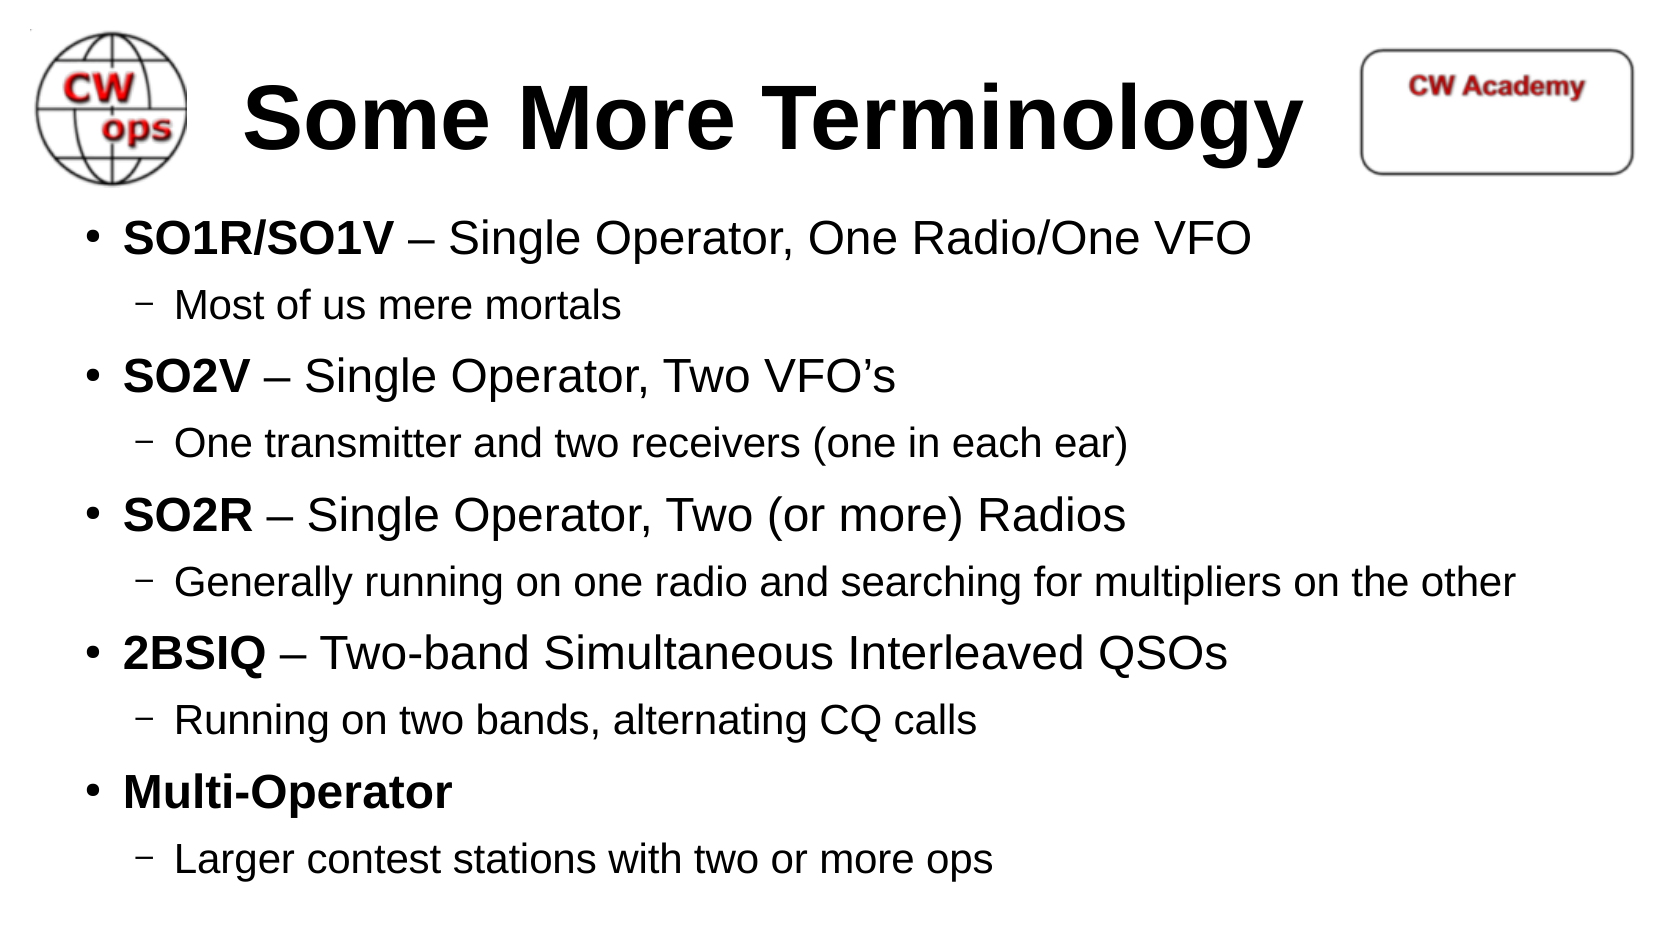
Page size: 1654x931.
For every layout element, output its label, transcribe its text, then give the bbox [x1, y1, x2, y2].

title Some More Terminology [30, 39, 1519, 196]
picture [1350, 37, 1640, 186]
picture [30, 29, 187, 39]
list SO1R/SO1V – Single Operator, One Radio/One VFO Most of us mere mortals SO2V – Single Operator, Two VFO’s One transmitter and two receivers (one in each ear) SO2R – Single Operator, Two (or more) Radios Generally running on one radio and searching for multipliers on the other 2BSIQ – Two-band Simultaneous Interleaved QSOs Running on two bands, alternating CQ calls Multi-Operator Larger contest stations with two or more ops [71, 210, 1561, 901]
